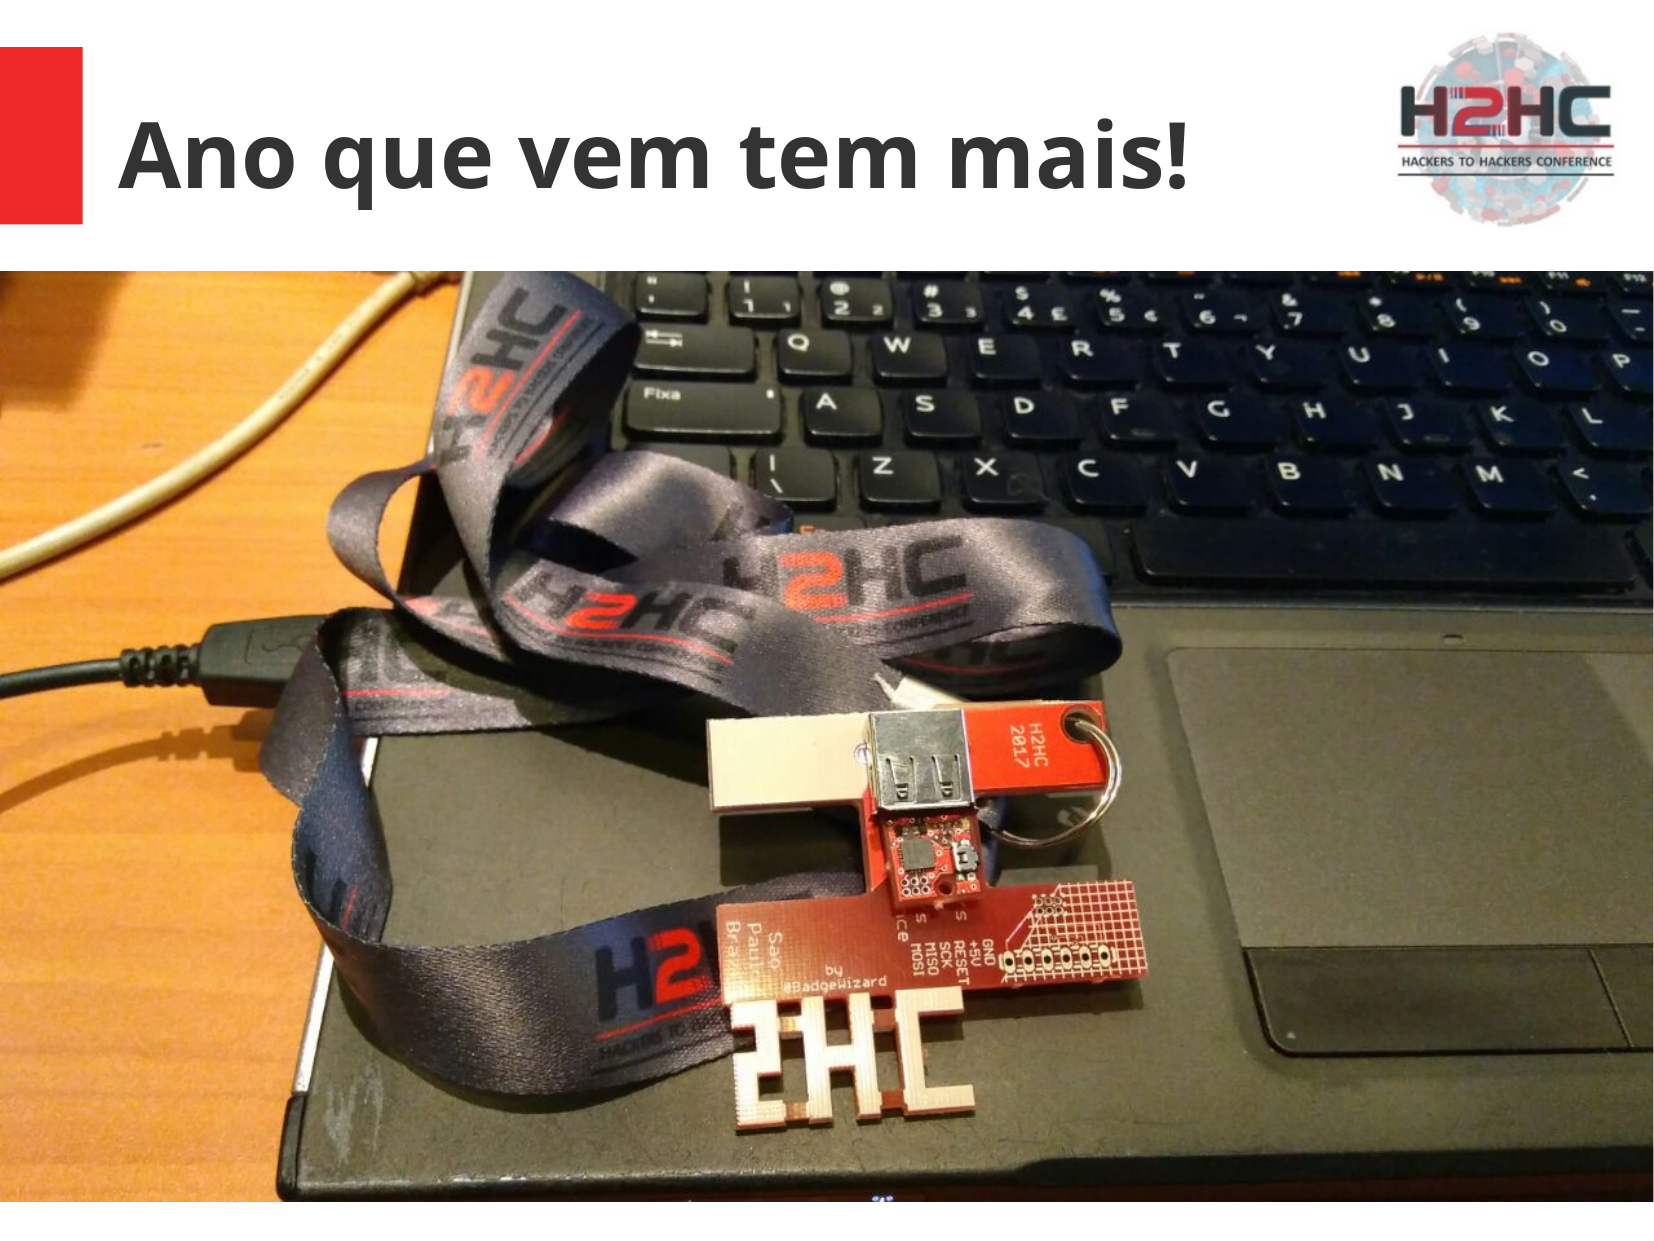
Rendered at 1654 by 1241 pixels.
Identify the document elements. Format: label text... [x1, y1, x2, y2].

picture [1299, 11, 1654, 248]
title Ano que vem tem mais! [118, 49, 1571, 257]
picture [0, 271, 1654, 1202]
